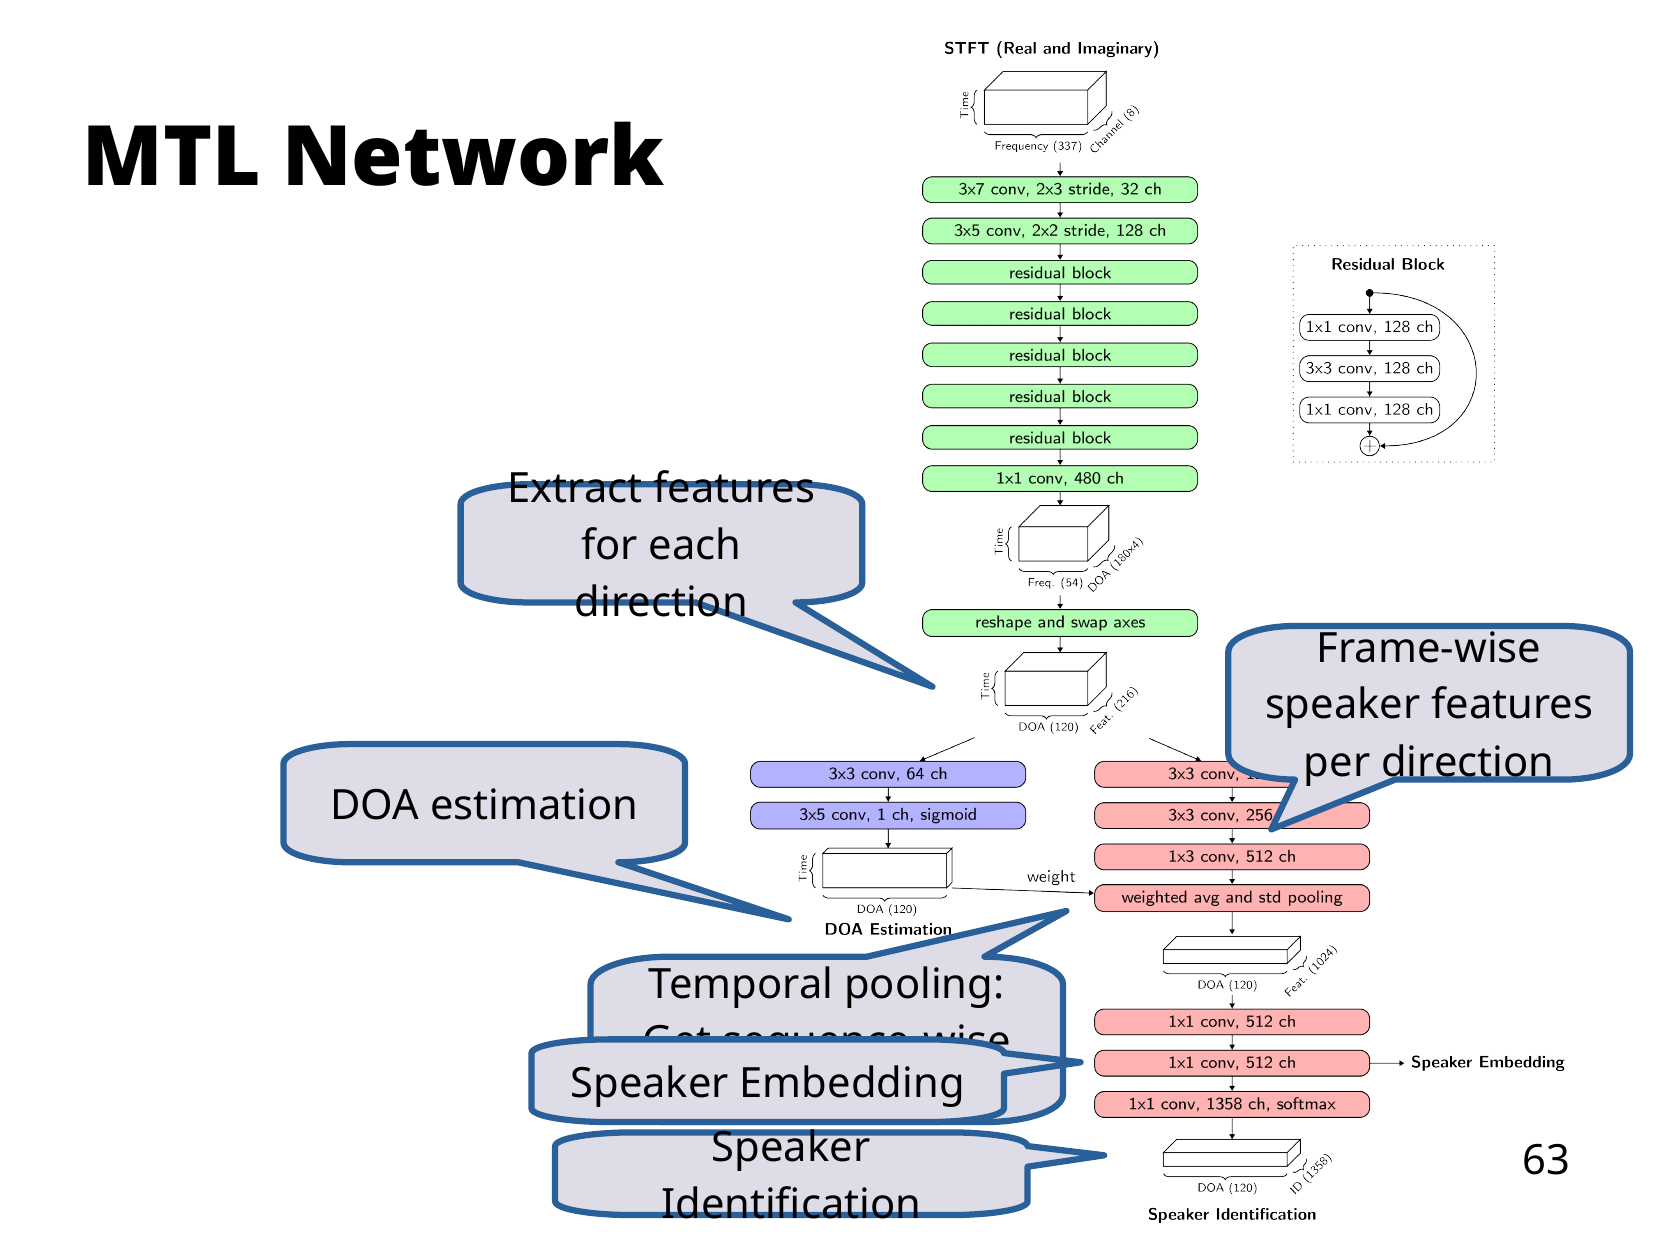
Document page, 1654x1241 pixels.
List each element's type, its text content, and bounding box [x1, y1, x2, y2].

text_box Extract features for each direction [460, 484, 933, 687]
text_box Speaker Embedding [531, 1039, 1081, 1123]
text_box Speaker Identification [555, 1132, 1105, 1216]
text_box Temporal pooling: Get sequence-wise speaker features [936, 1065, 1064, 1123]
text_box Frame-wise speaker features per direction [1228, 625, 1630, 830]
title MTL Network [82, 49, 744, 257]
text_box Temporal pooling: Get sequence-wise speaker features [590, 910, 1067, 1060]
picture [744, 35, 1571, 1229]
text_box DOA estimation [283, 744, 789, 920]
